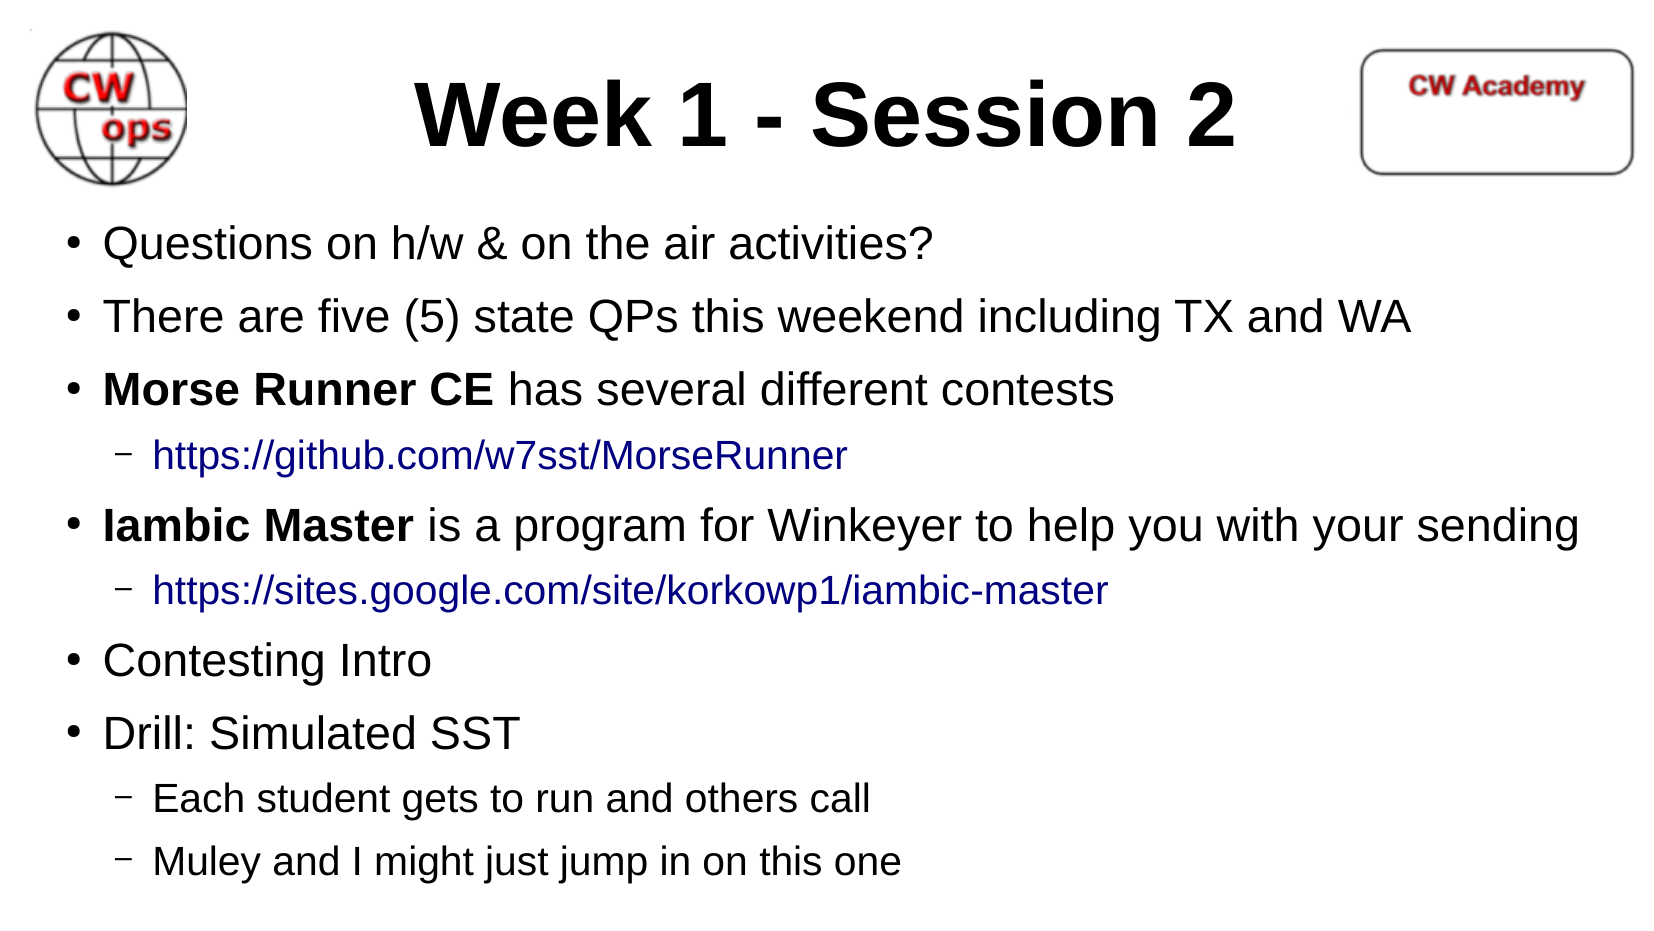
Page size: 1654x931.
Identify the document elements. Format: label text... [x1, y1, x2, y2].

picture [30, 29, 187, 194]
picture [1571, 37, 1640, 186]
list Questions on h/w & on the air activities? There are five (5) state QPs this weekend including TX and WA Morse Runner CE has several different contests https://github.com/w7sst/MorseRunner Iambic Master is a program for Winkeyer to help you with your sending https://sites.google.com/site/korkowp1/iambic-master Contesting Intro Drill: Simulated SST Each student gets to run and others call Muley and I might just jump in on this one [53, 217, 1606, 886]
title Week 1 - Session 2 [82, 37, 1571, 193]
